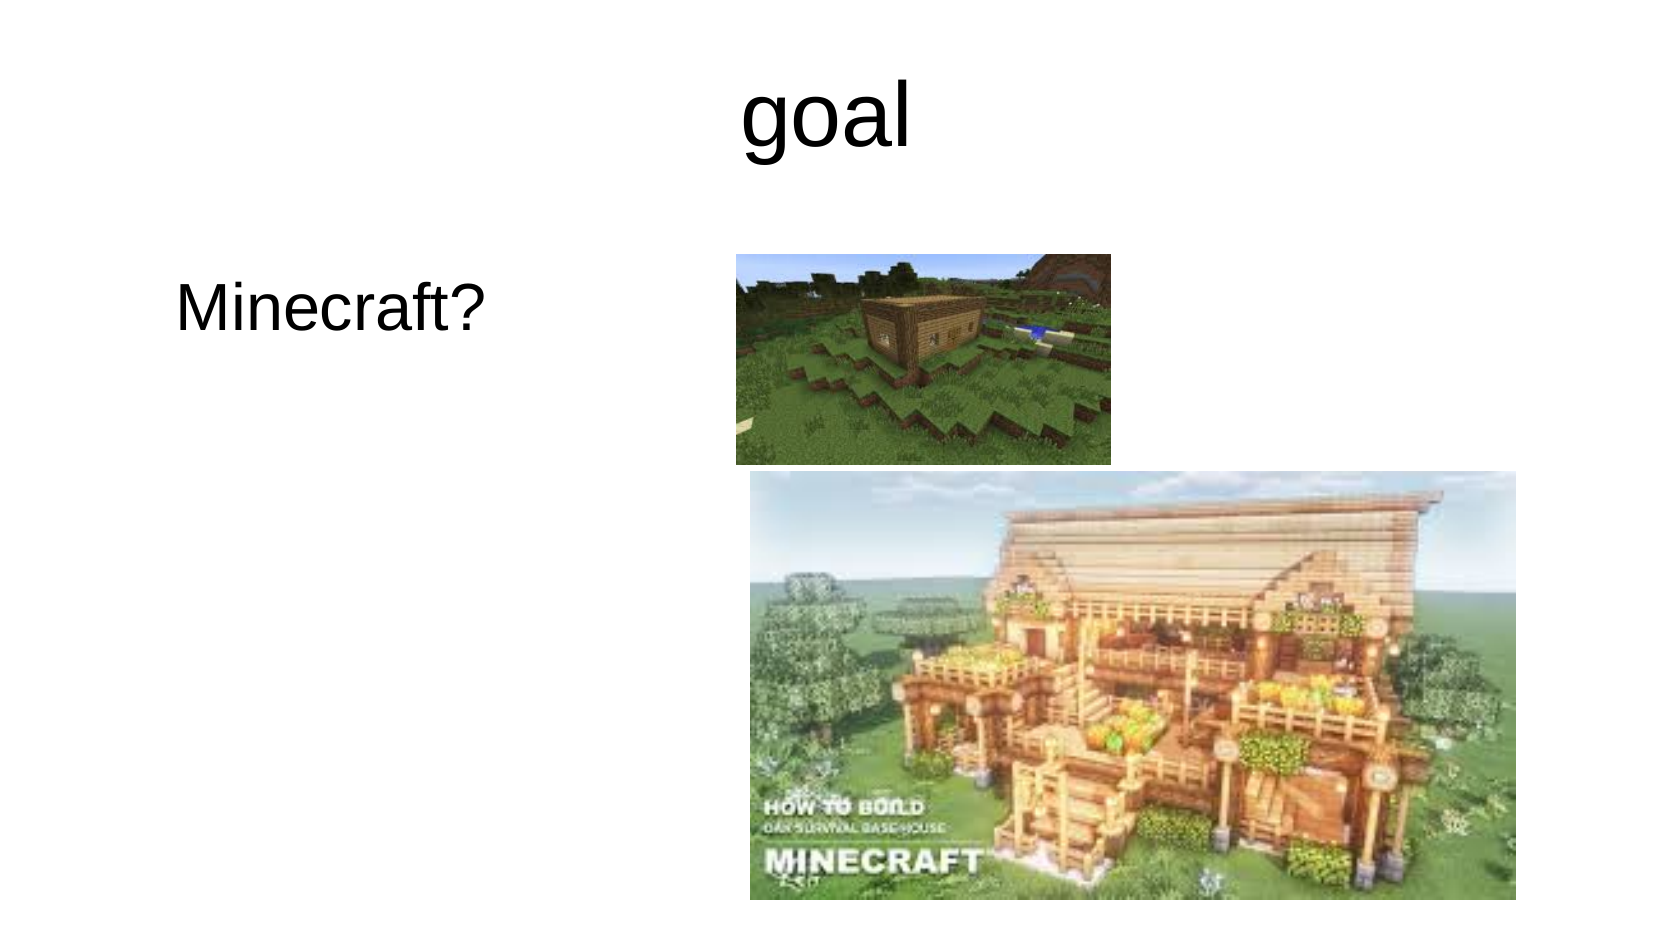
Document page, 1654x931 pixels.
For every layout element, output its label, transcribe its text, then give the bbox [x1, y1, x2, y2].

title goal [82, 37, 1571, 193]
list Minecraft? [105, 270, 1594, 810]
picture [736, 254, 1111, 465]
picture [750, 471, 1516, 901]
